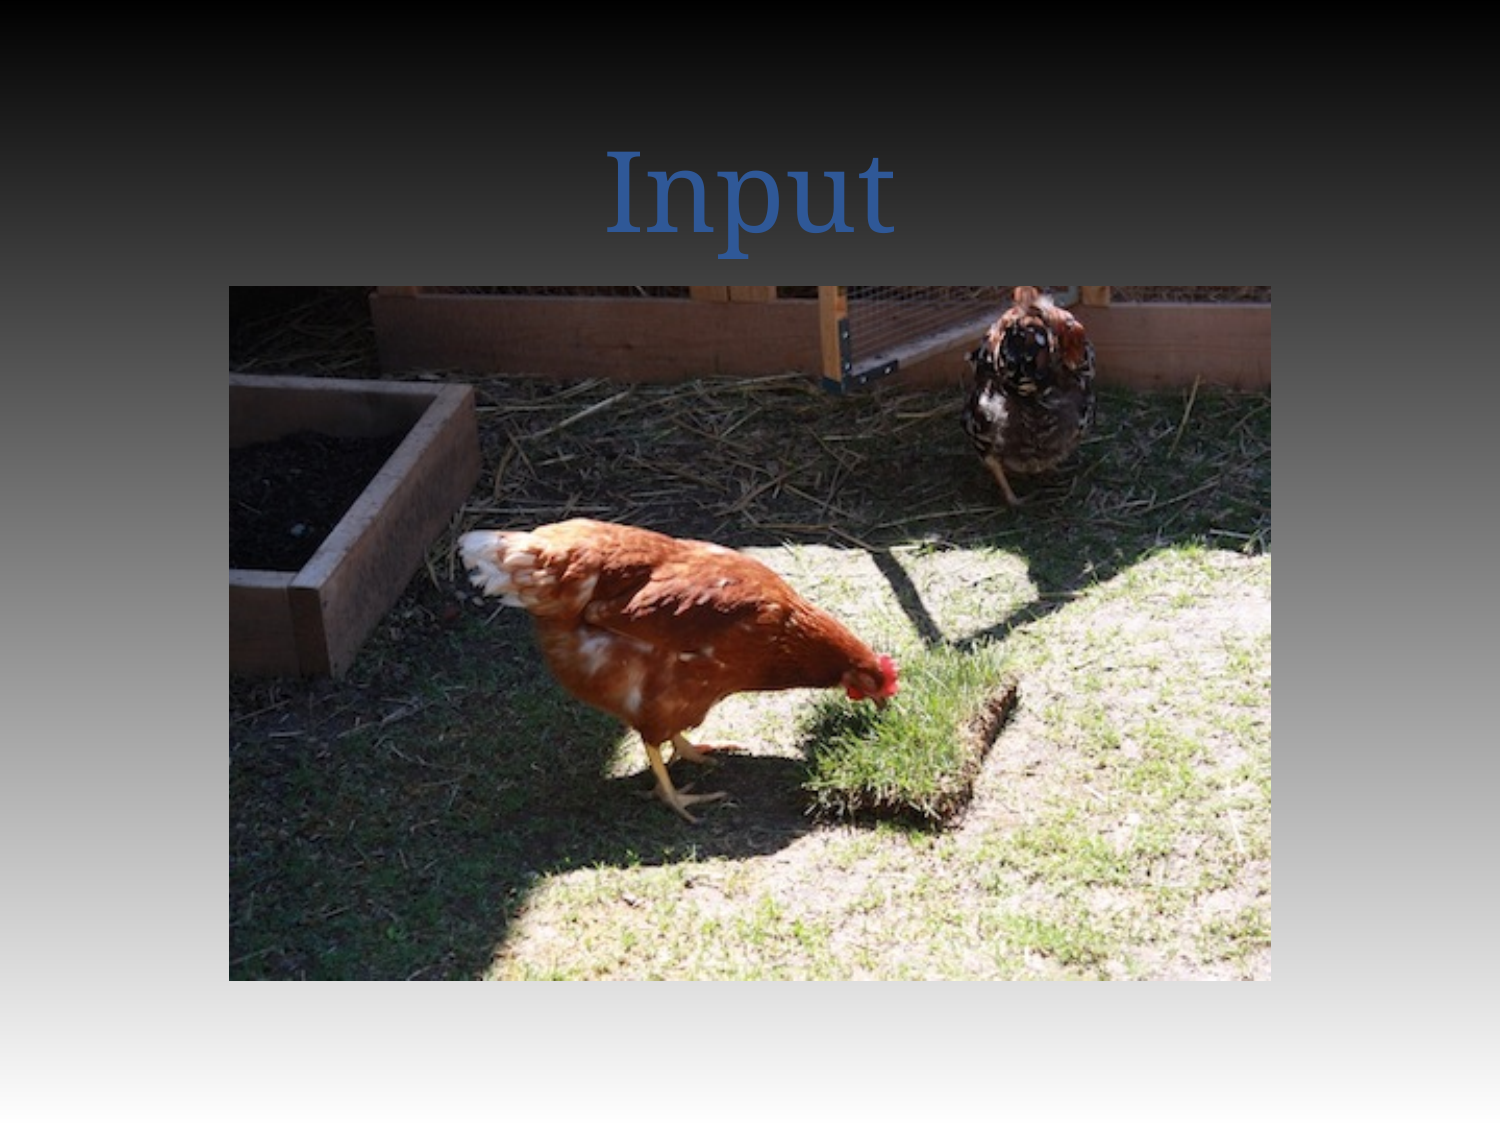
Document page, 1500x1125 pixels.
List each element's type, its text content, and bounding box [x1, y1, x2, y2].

picture [229, 286, 1271, 981]
title Input [75, 0, 1425, 263]
